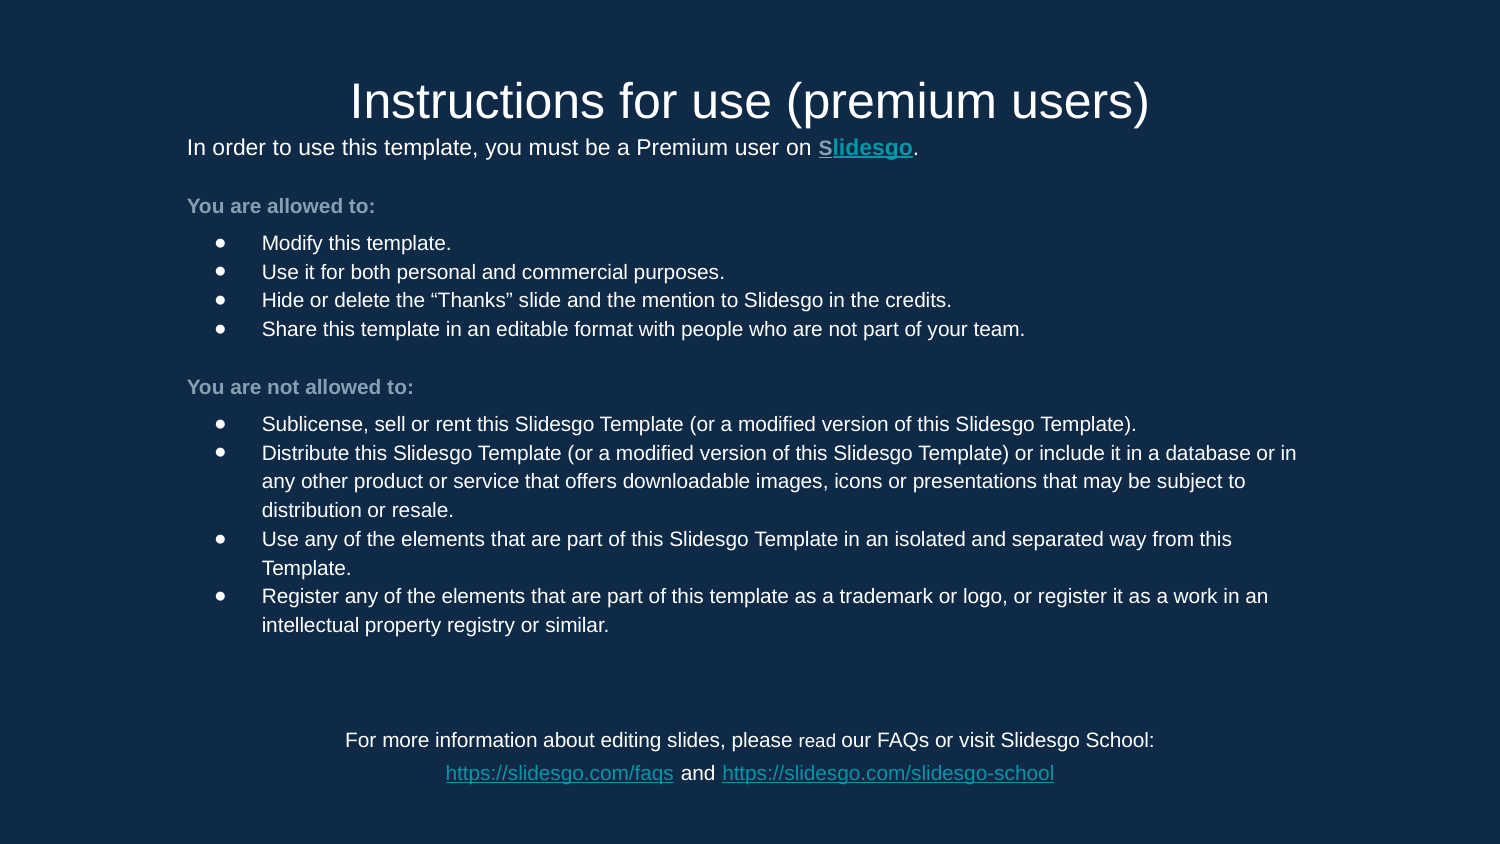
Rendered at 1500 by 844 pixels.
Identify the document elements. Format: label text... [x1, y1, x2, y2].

list In order to use this template, you must be a Premium user on Slidesgo. You are allowed to: Modify this template. Use it for both personal and commercial purposes. Hide or delete the “Thanks” slide and the mention to Slidesgo in the credits. Share this template in an editable format with people who are not part of your team. You are not allowed to: Sublicense, sell or rent this Slidesgo Template (or a modified version of this Slidesgo Template). Distribute this Slidesgo Template (or a modified version of this Slidesgo Template) or include it in a database or in any other product or service that offers downloadable images, icons or presentations that may be subject to distribution or resale. Use any of the elements that are part of this Slidesgo Template in an isolated and separated way from this Template. Register any of the elements that are part of this template as a trademark or logo, or register it as a work in an intellectual property registry or similar. [171, 113, 1328, 186]
title Instructions for use (premium users) [171, 53, 1328, 113]
list For more information about editing slides, please read our FAQs or visit Slidesgo School: https://slidesgo.com/faqs and https://slidesgo.com/slidesgo-school [171, 707, 1328, 780]
